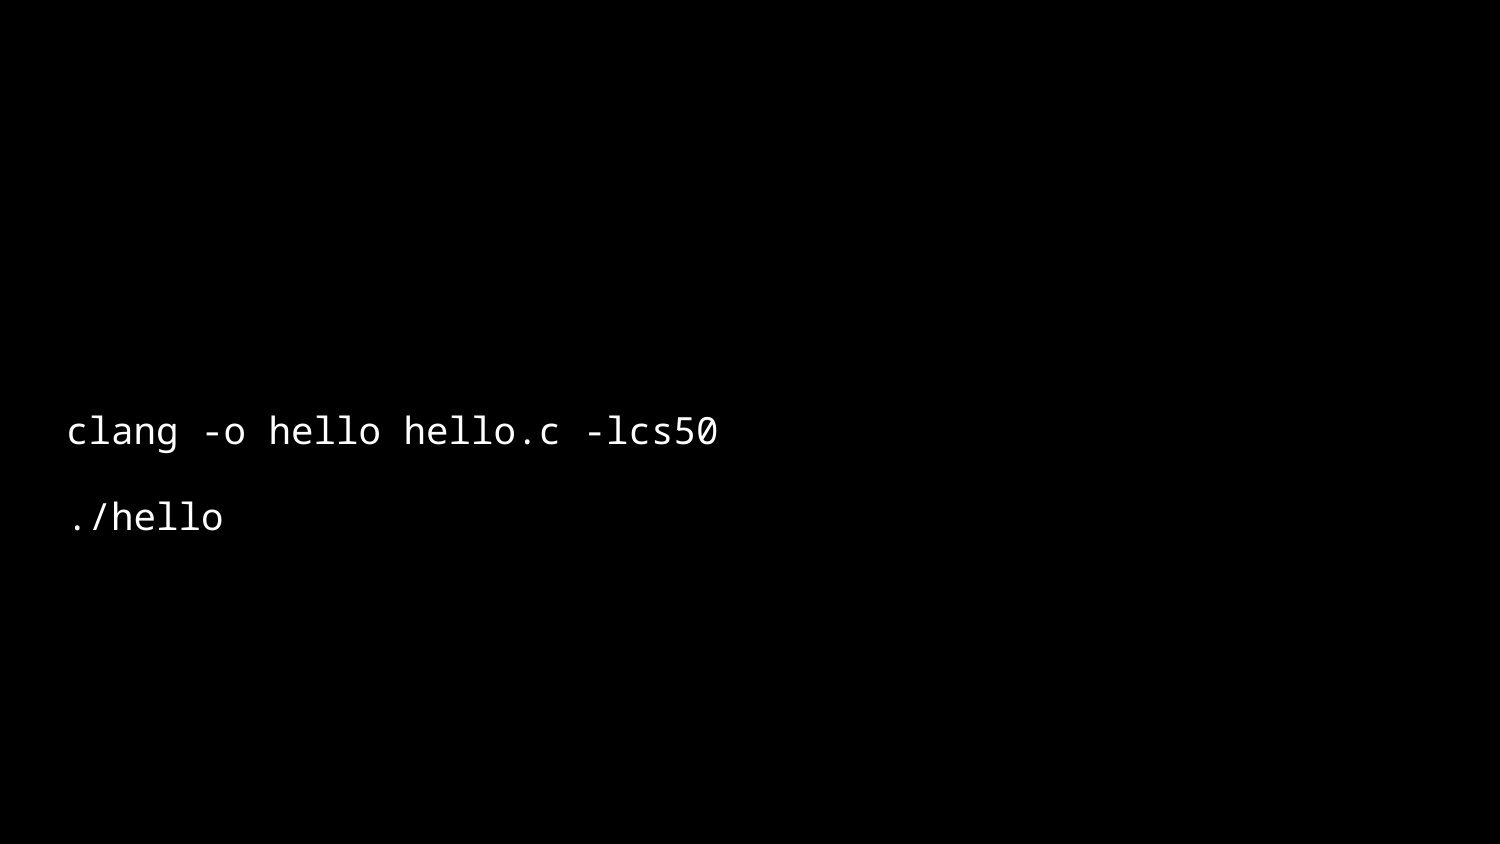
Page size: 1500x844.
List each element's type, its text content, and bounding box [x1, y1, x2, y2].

list clang -o hello hello.c -lcs50 ./hello [51, 189, 1449, 750]
